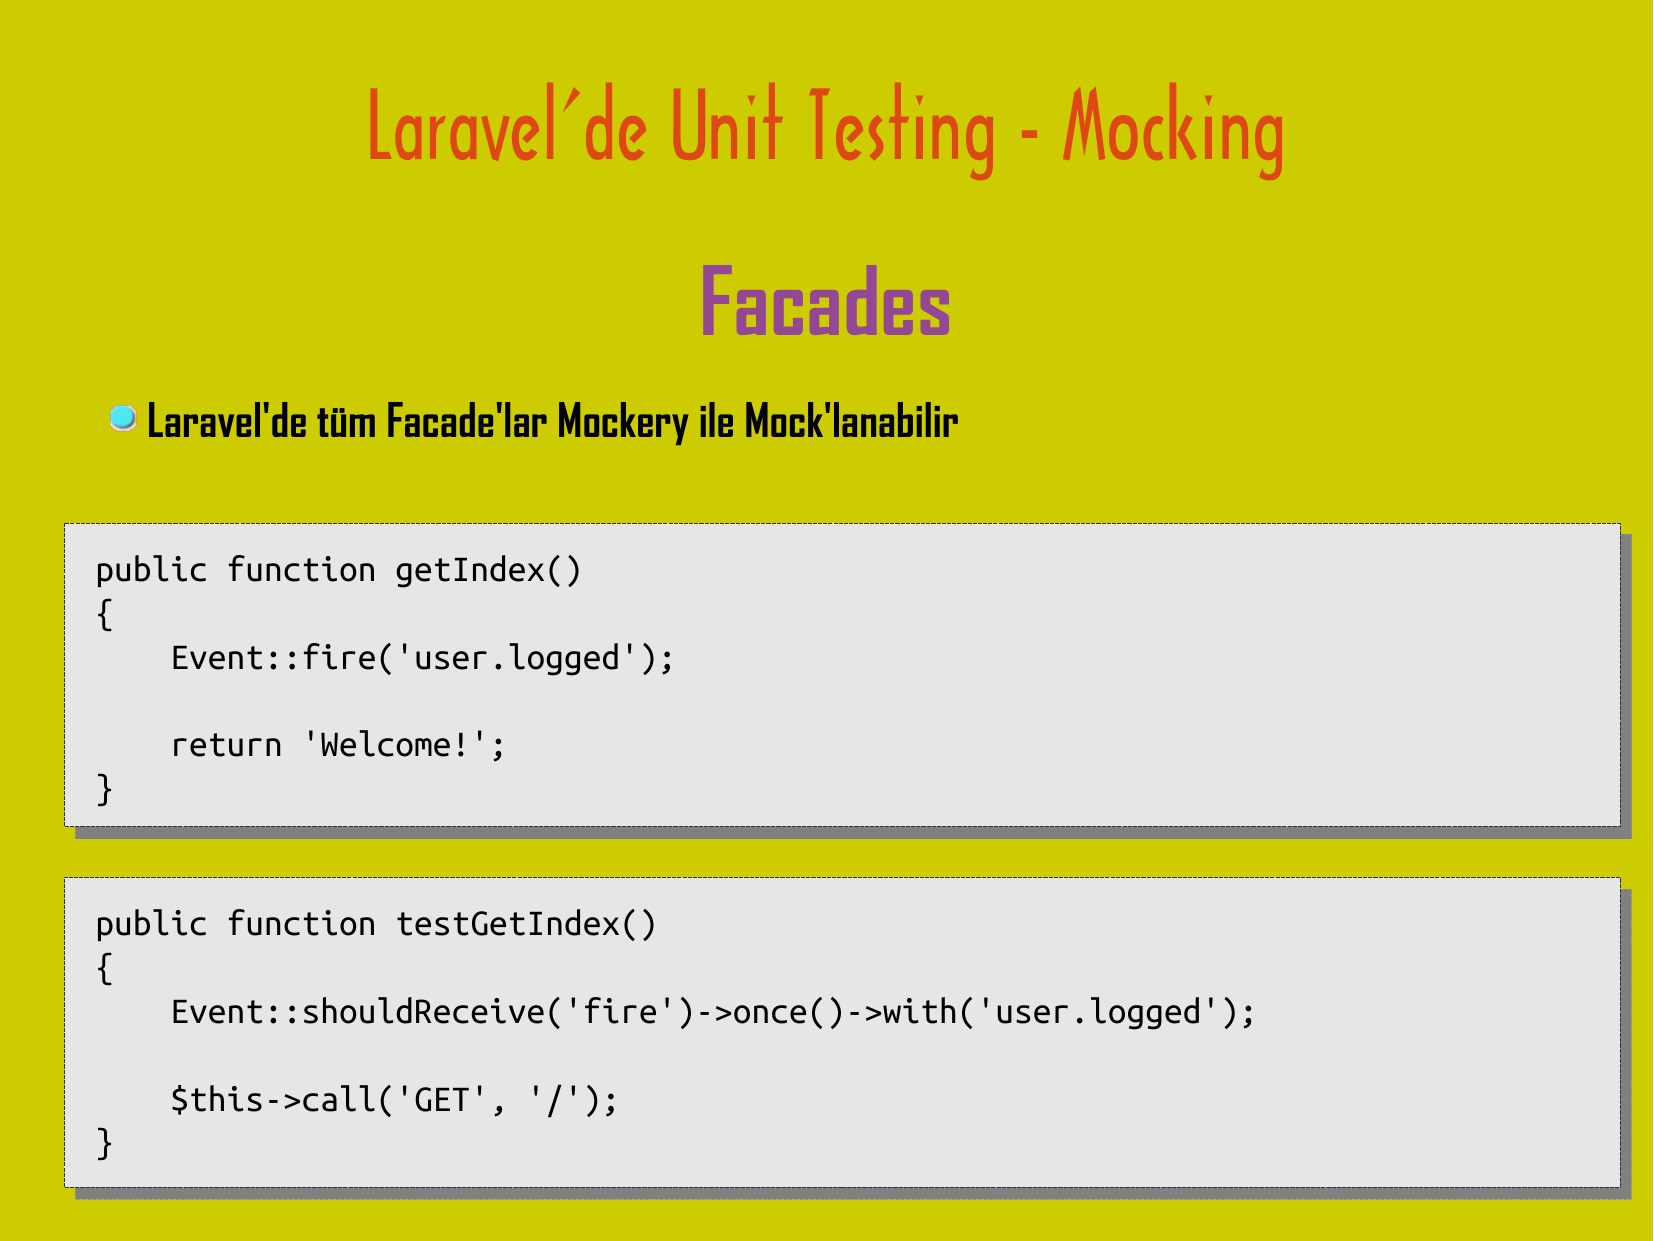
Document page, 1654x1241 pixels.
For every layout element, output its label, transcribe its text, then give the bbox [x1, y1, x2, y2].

text_box [64, 523, 1621, 827]
text_box Laravel'de tüm Facade'lar Mockery ile Mock'lanabilir [94, 313, 973, 455]
text_box public function getIndex() { Event::fire('user.logged'); return 'Welcome!'; } [80, 542, 1461, 877]
text_box Laravel'de Unit Testing - Mocking [350, 75, 1303, 189]
text_box [64, 877, 1621, 1188]
text_box Facades [684, 236, 969, 313]
text_box public function testGetIndex() { Event::shouldReceive('fire')->once()->with('user.logged'); $this->call('GET', '/'); } [80, 897, 1461, 1241]
